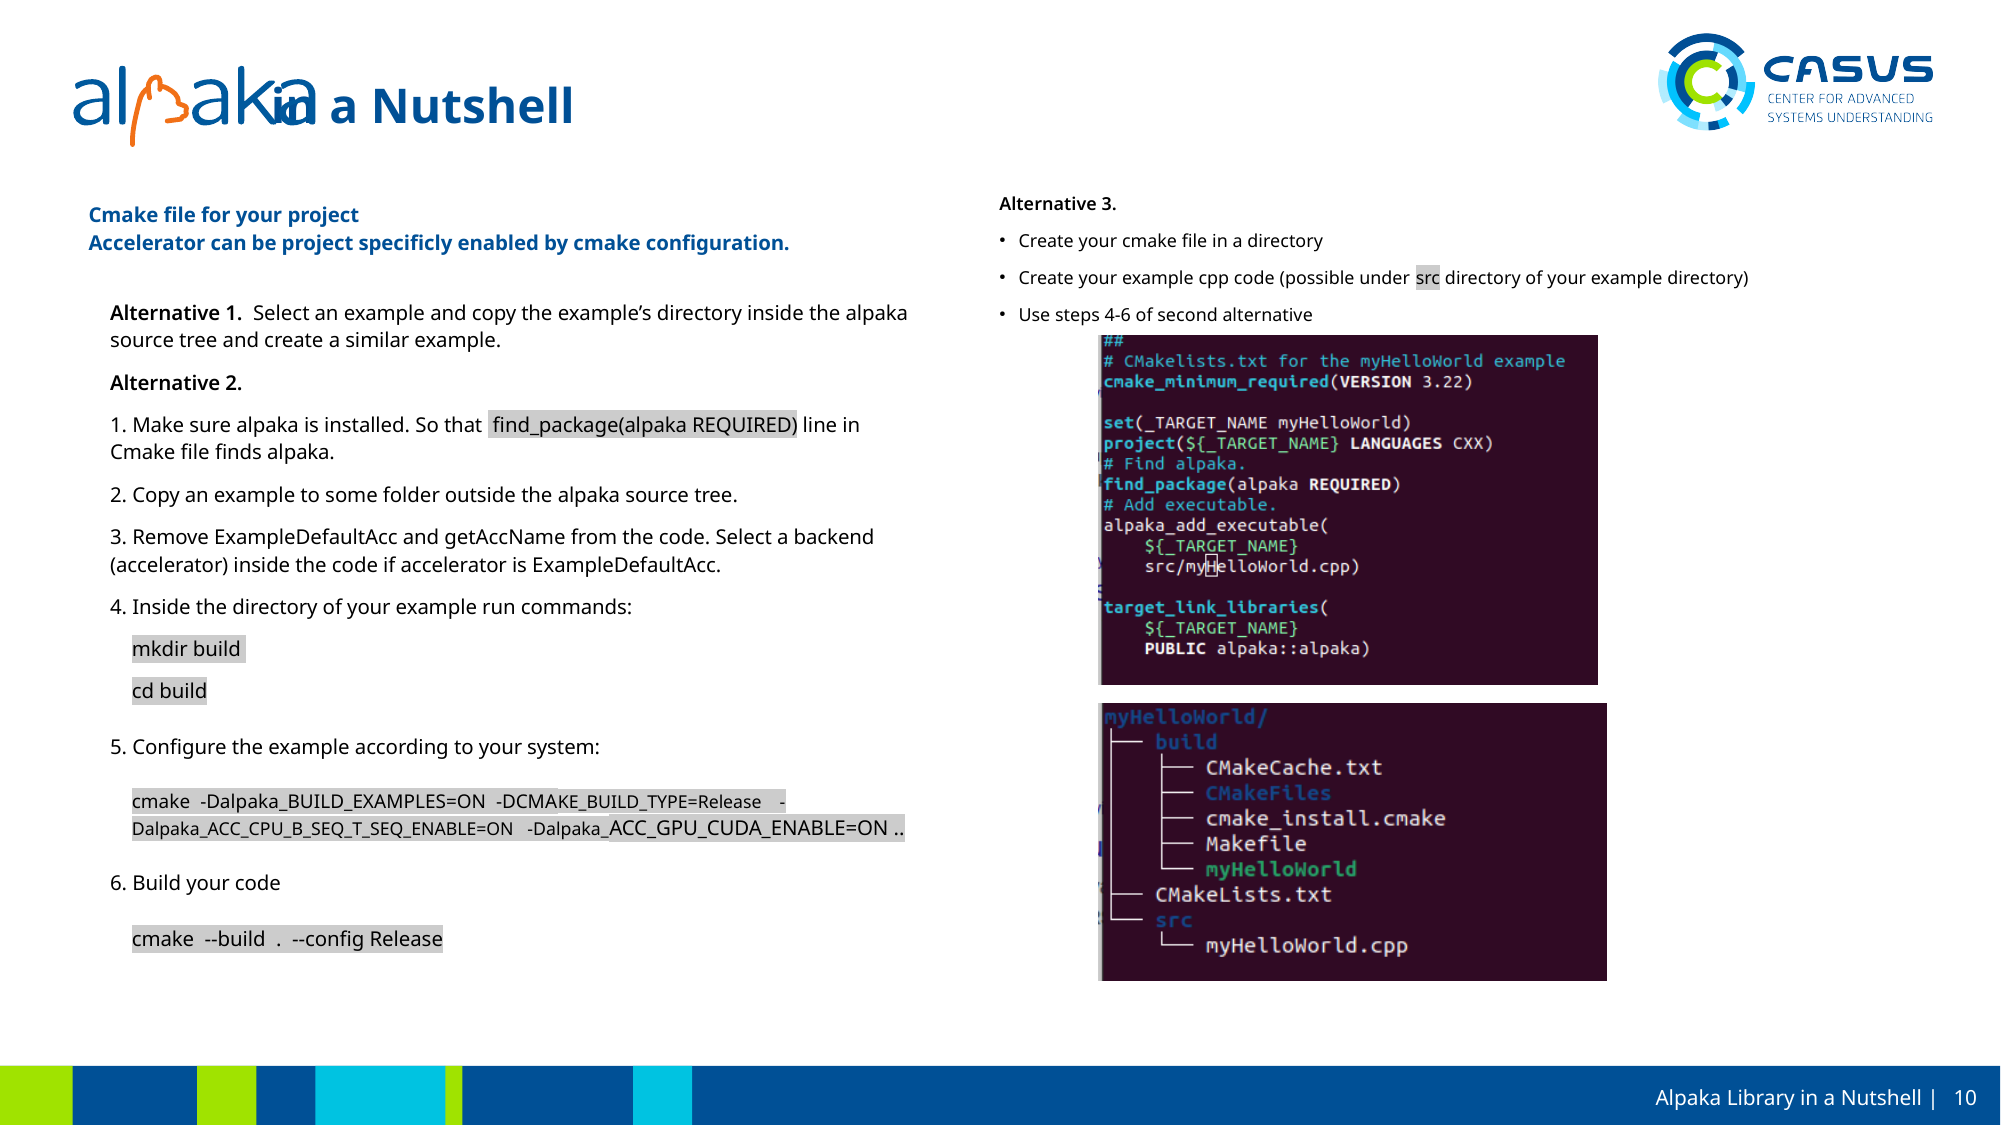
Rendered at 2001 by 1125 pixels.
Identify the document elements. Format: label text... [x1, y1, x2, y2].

picture [1098, 703, 1607, 981]
title in a Nutshell [317, 70, 709, 139]
picture [1098, 335, 1598, 686]
list Alternative 3. Create your cmake file in a directory Create your example cpp code (possible under src directory of your example directory) Use steps 4-6 of second alternative [980, 153, 1914, 438]
list Cmake file for your project Accelerator can be project specificly enabled by cmake configuration. Alternative 1. Select an example and copy the example’s directory inside the alpaka source tree and create a similar example. Alternative 2. 1. Make sure alpaka is installed. So that find_package(alpaka REQUIRED) line in Cmake file finds alpaka. 2. Copy an example to some folder outside the alpaka source tree. 3. Remove ExampleDefaultAcc and getAccName from the code. Select a backend (accelerator) inside the code if accelerator is ExampleDefaultAcc. 4. Inside the directory of your example run commands: mkdir build cd build 5. Configure the example according to your system: cmake -Dalpaka_BUILD_EXAMPLES=ON -DCMAKE_BUILD_TYPE=Release -Dalpaka_ACC_CPU_B_SEQ_T_SEQ_ENABLE=ON -Dalpaka_ACC_GPU_CUDA_ENABLE=ON .. 6. Build your code cmake --build . --config Release [88, 200, 910, 1004]
picture [72, 64, 317, 148]
picture [1658, 33, 1933, 131]
